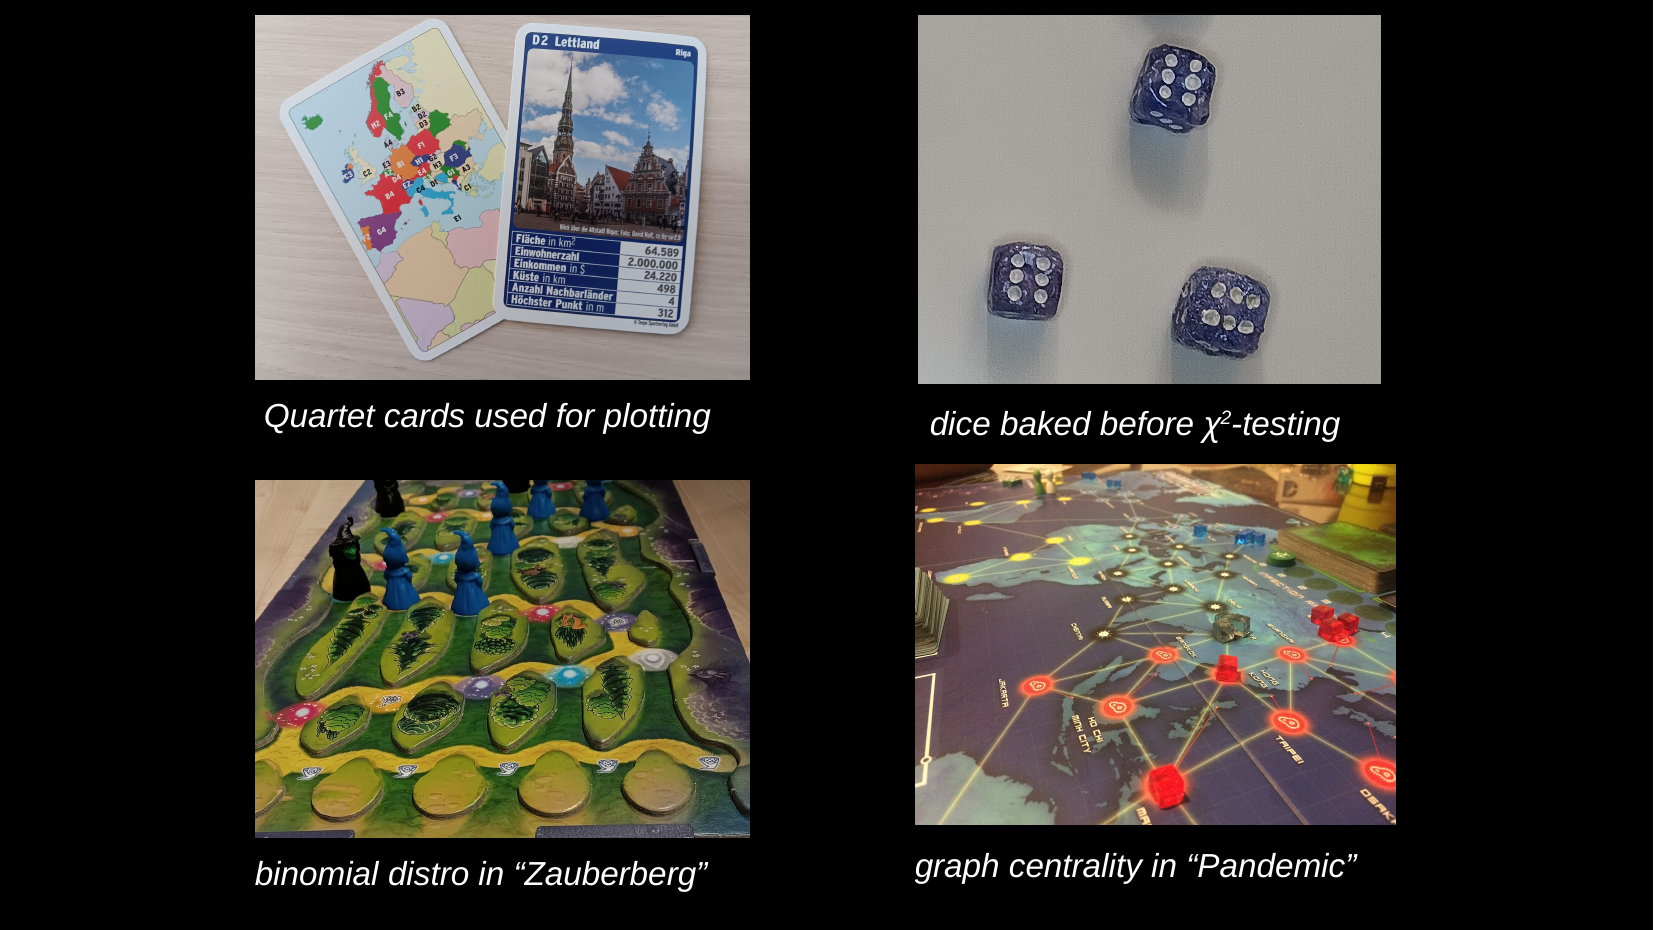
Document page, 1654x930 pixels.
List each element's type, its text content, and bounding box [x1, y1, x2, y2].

text_box Quartet cards used for plotting [249, 390, 790, 442]
picture [255, 479, 751, 838]
picture [918, 15, 1381, 384]
text_box [0, 0, 1653, 930]
picture [915, 464, 1396, 826]
picture [255, 15, 751, 380]
text_box dice baked before χ2-testing [915, 392, 1456, 450]
text_box binomial distro in “Zauberberg” [240, 848, 781, 901]
text_box graph centrality in “Pandemic” [900, 840, 1441, 892]
